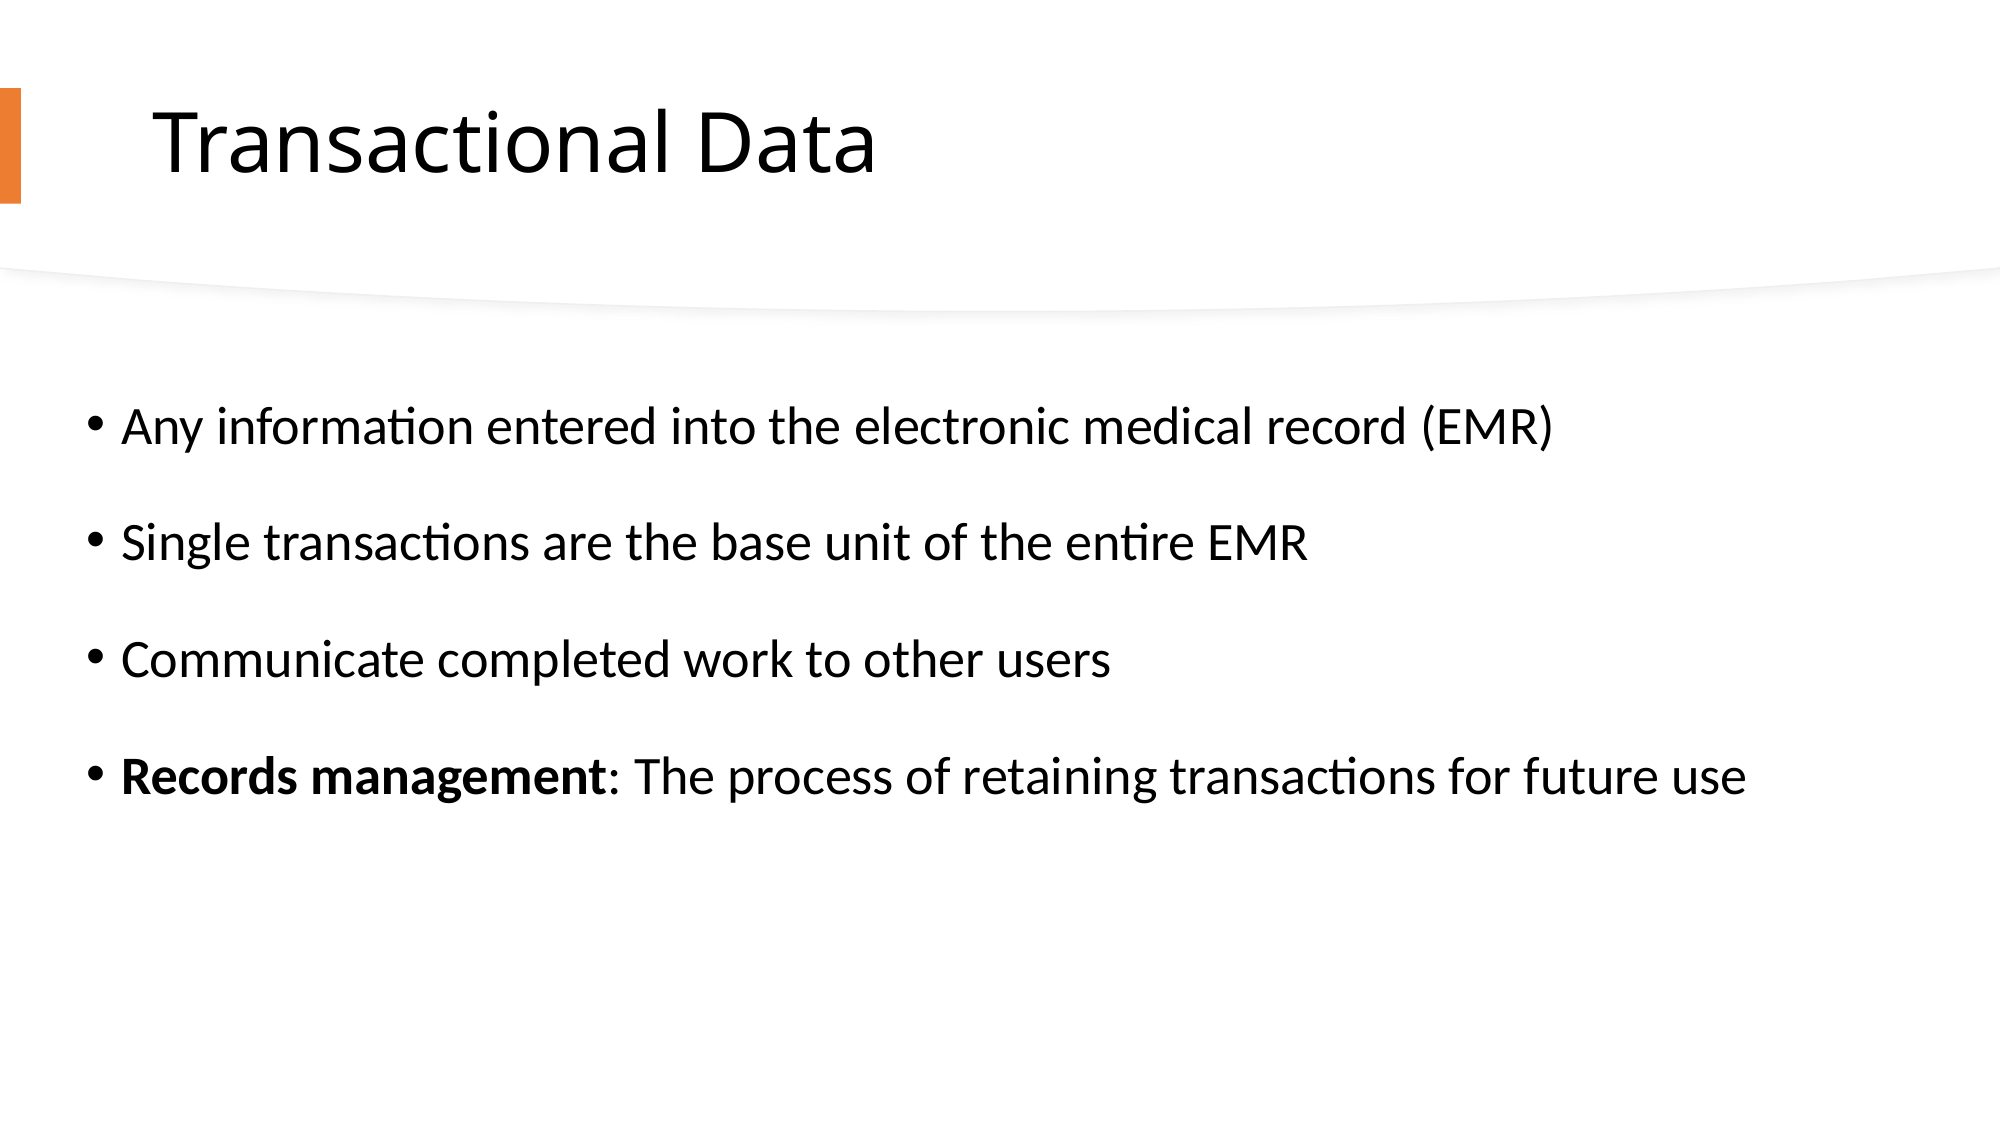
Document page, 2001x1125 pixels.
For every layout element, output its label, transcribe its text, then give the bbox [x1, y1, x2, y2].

list Any information entered into the electronic medical record (EMR) Single transactions are the base unit of the entire EMR Communicate completed work to other users Records management: The process of retaining transactions for future use [71, 12, 1929, 814]
text_box [0, 88, 21, 204]
